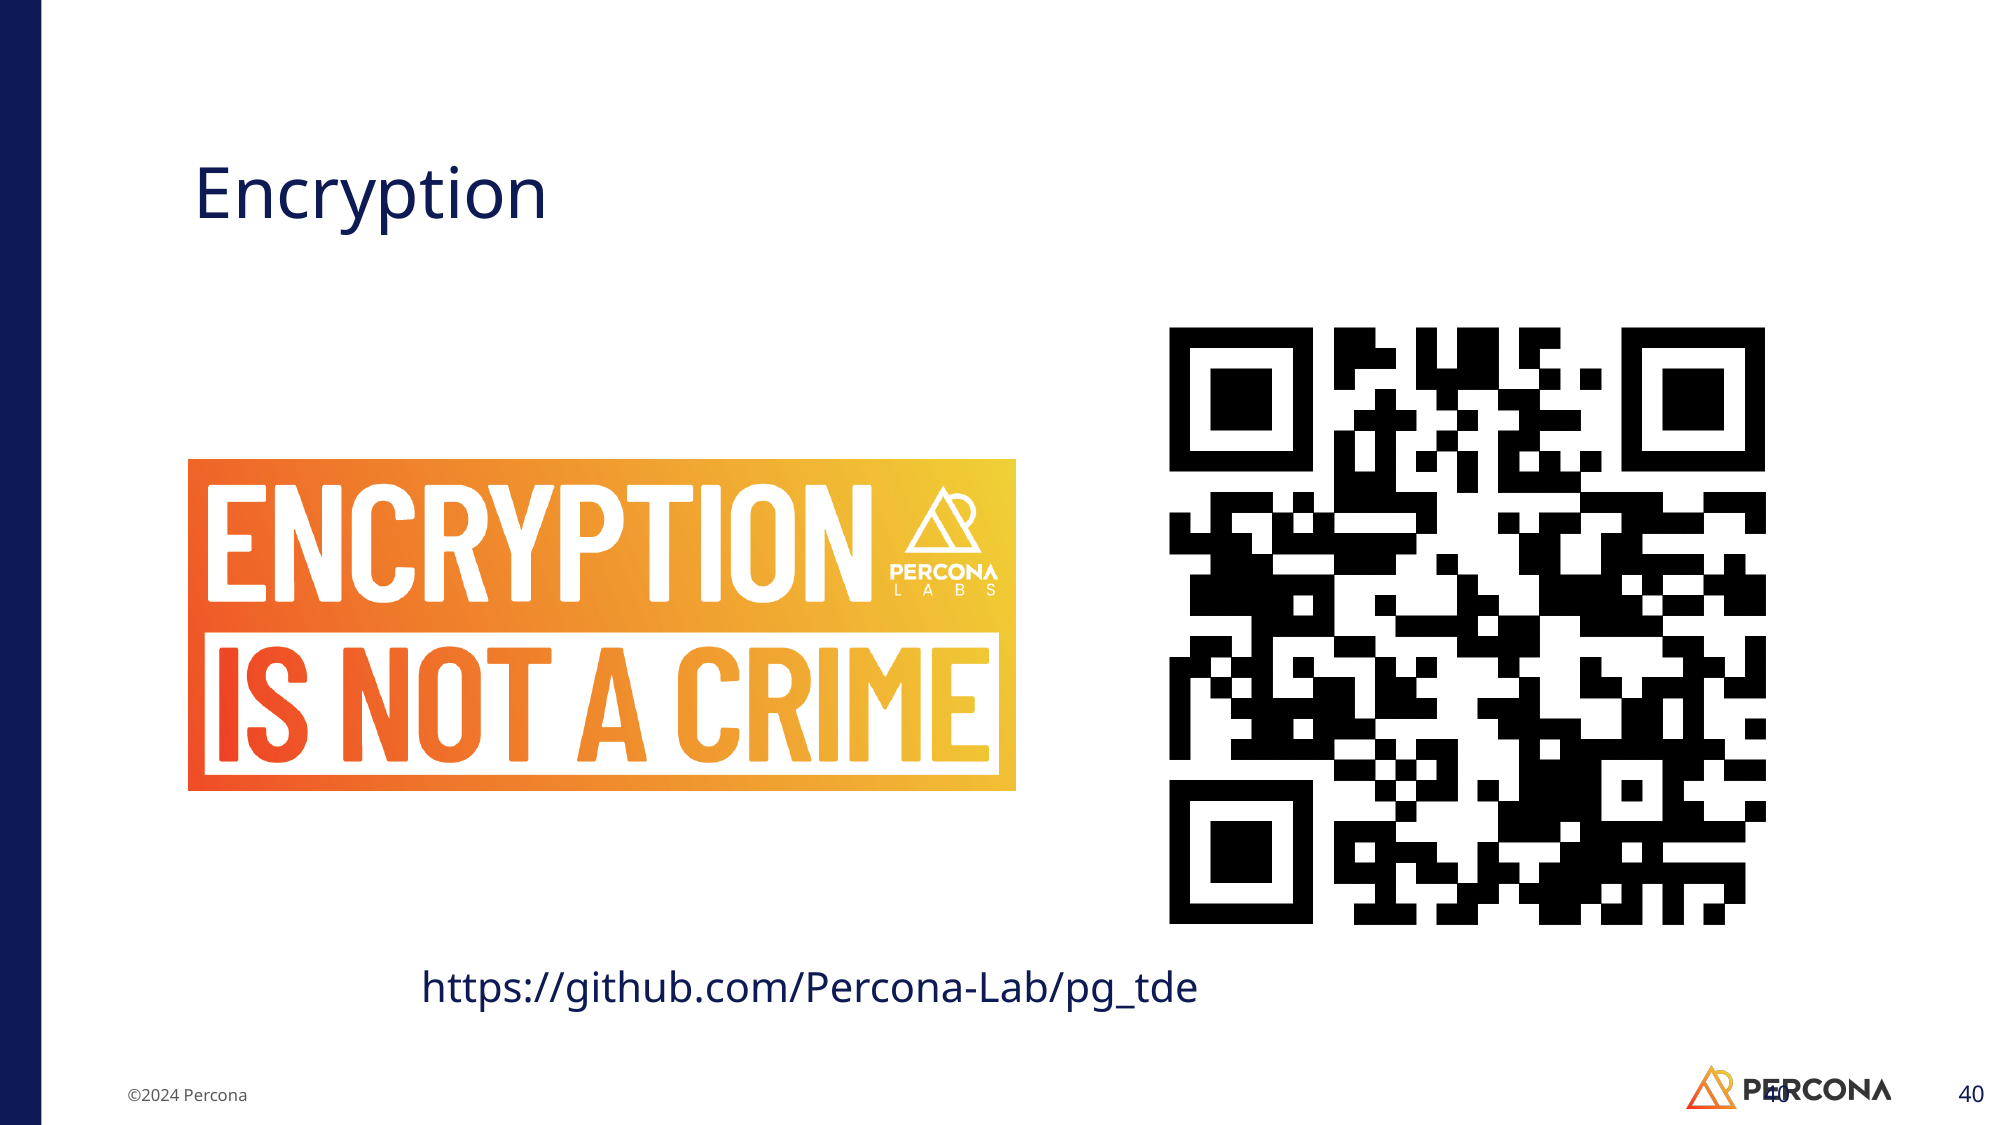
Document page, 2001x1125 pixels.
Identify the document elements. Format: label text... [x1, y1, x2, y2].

picture [1128, 286, 1806, 965]
text_box https://github.com/Percona-Lab/pg_tde [406, 945, 1594, 1031]
picture [1686, 1065, 1748, 1109]
text_box <number> [1748, 1065, 2000, 1125]
text_box Encryption [179, 124, 1835, 266]
picture [188, 459, 1016, 791]
